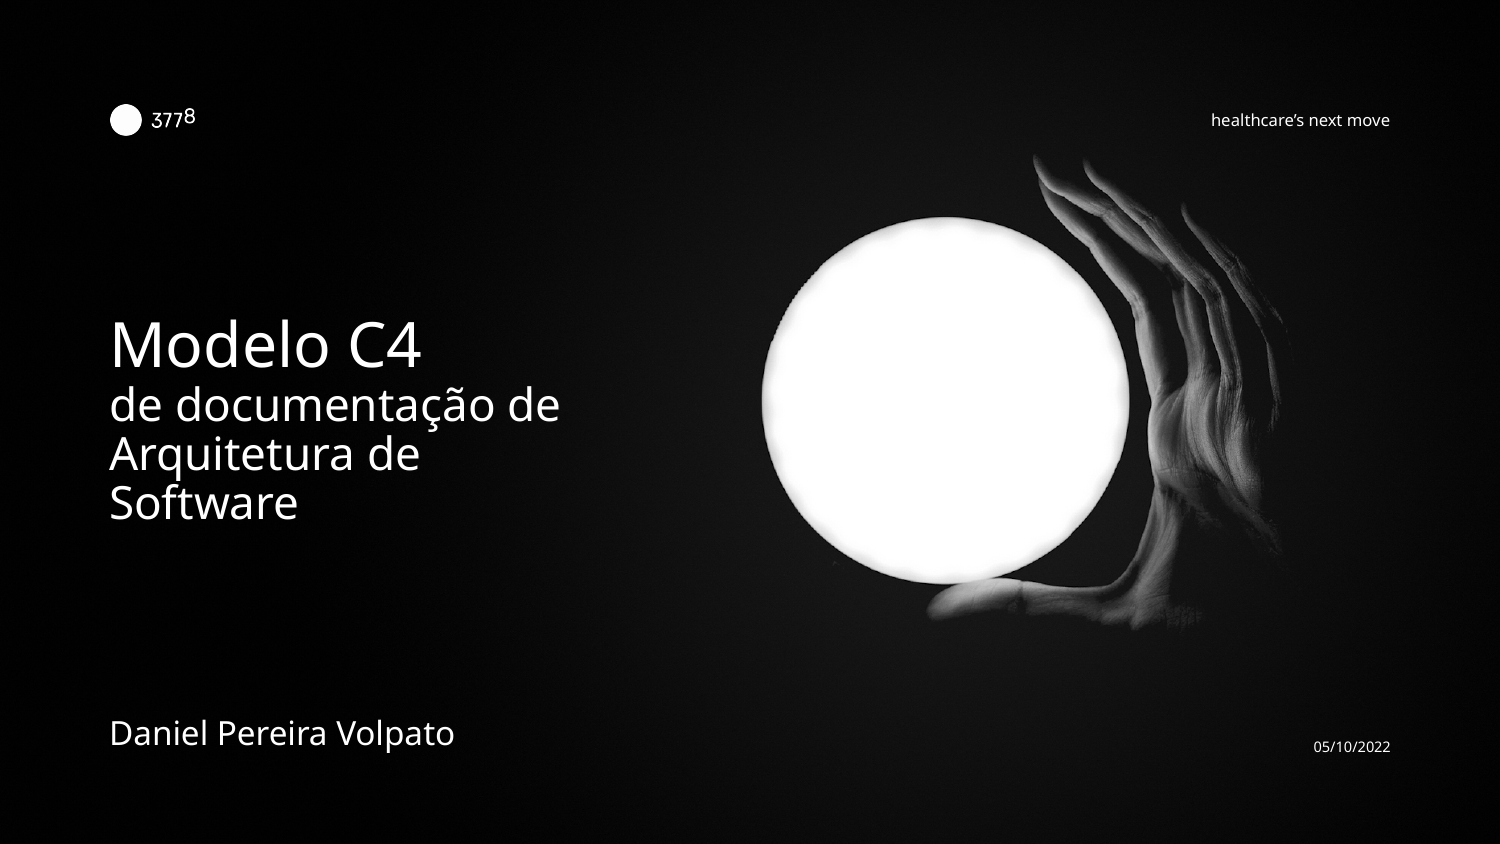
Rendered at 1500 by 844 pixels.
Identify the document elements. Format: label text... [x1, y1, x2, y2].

text_box Daniel Pereira Volpato [109, 671, 532, 753]
picture [0, 0, 1500, 844]
text_box 05/10/2022 [1218, 735, 1394, 759]
text_box Modelo C4 de documentação de Arquitetura de Software [109, 261, 624, 583]
